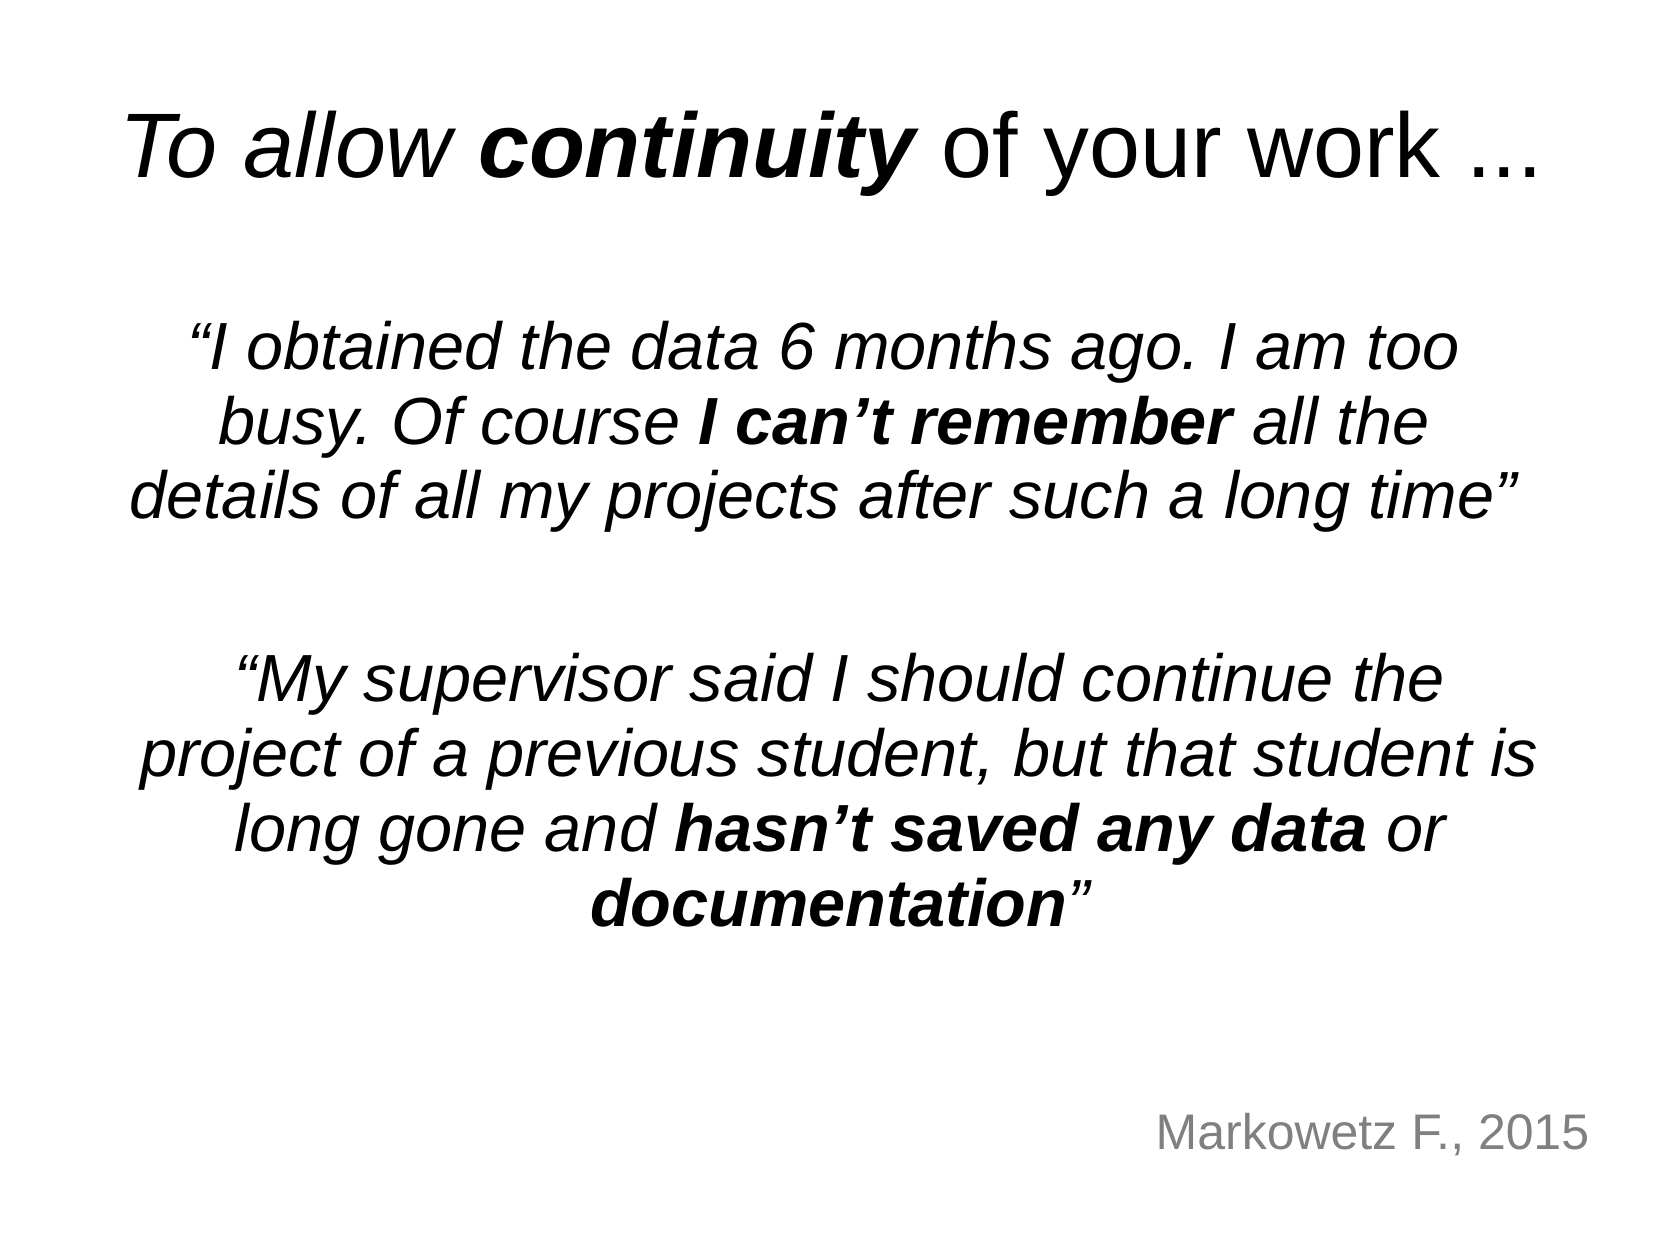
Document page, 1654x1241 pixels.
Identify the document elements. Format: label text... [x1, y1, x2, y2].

title To allow continuity of your work ... [96, 69, 1567, 222]
title Markowetz F., 2015 [1140, 1076, 1606, 1189]
text_box “I obtained the data 6 months ago. I am too busy. Of course I can’t remember all the details of all my projects after such a long time” [120, 272, 1528, 571]
text_box “My supervisor said I should continue the project of a previous student, but that student is long gone and hasn’t saved any data or documentation” [135, 641, 1546, 940]
